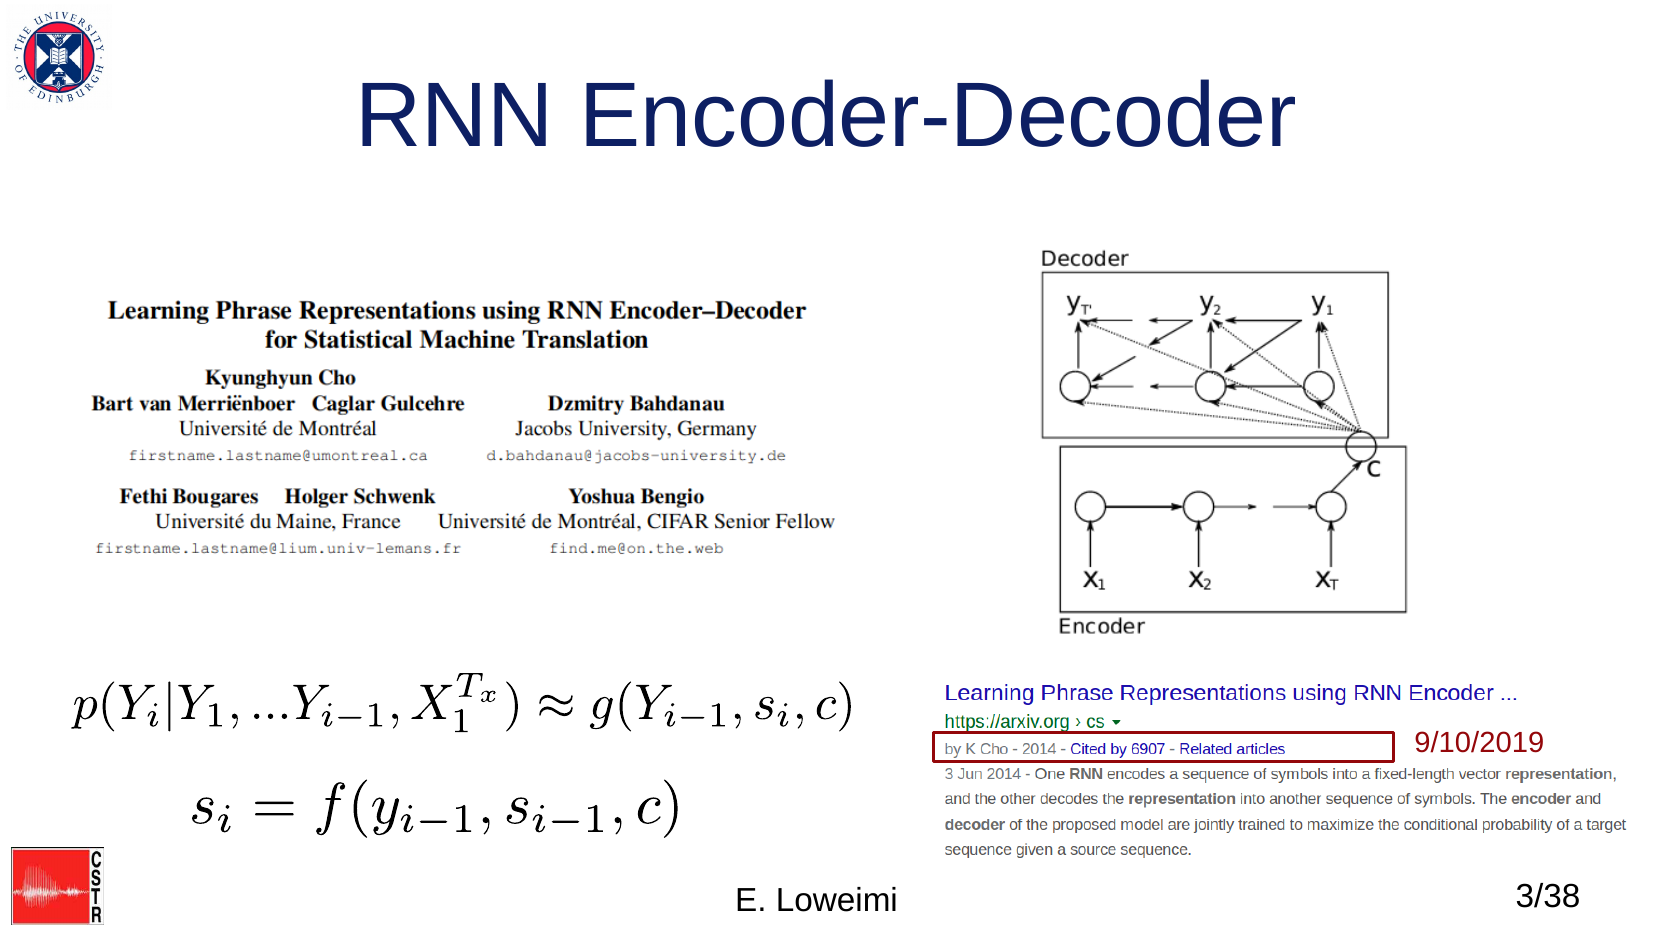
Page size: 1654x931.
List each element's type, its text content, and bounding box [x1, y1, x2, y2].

picture [933, 675, 1641, 875]
title RNN Encoder-Decoder [82, 37, 1571, 193]
text_box E. Loweimi [720, 874, 934, 931]
text_box [188, 779, 684, 838]
text_box 3/38 [1482, 870, 1625, 928]
text_box [70, 672, 856, 733]
picture [992, 242, 1429, 650]
picture [935, 734, 1392, 760]
picture [71, 283, 851, 567]
picture [11, 847, 104, 925]
text_box 9/10/2019 [1399, 718, 1625, 766]
picture [6, 4, 112, 110]
